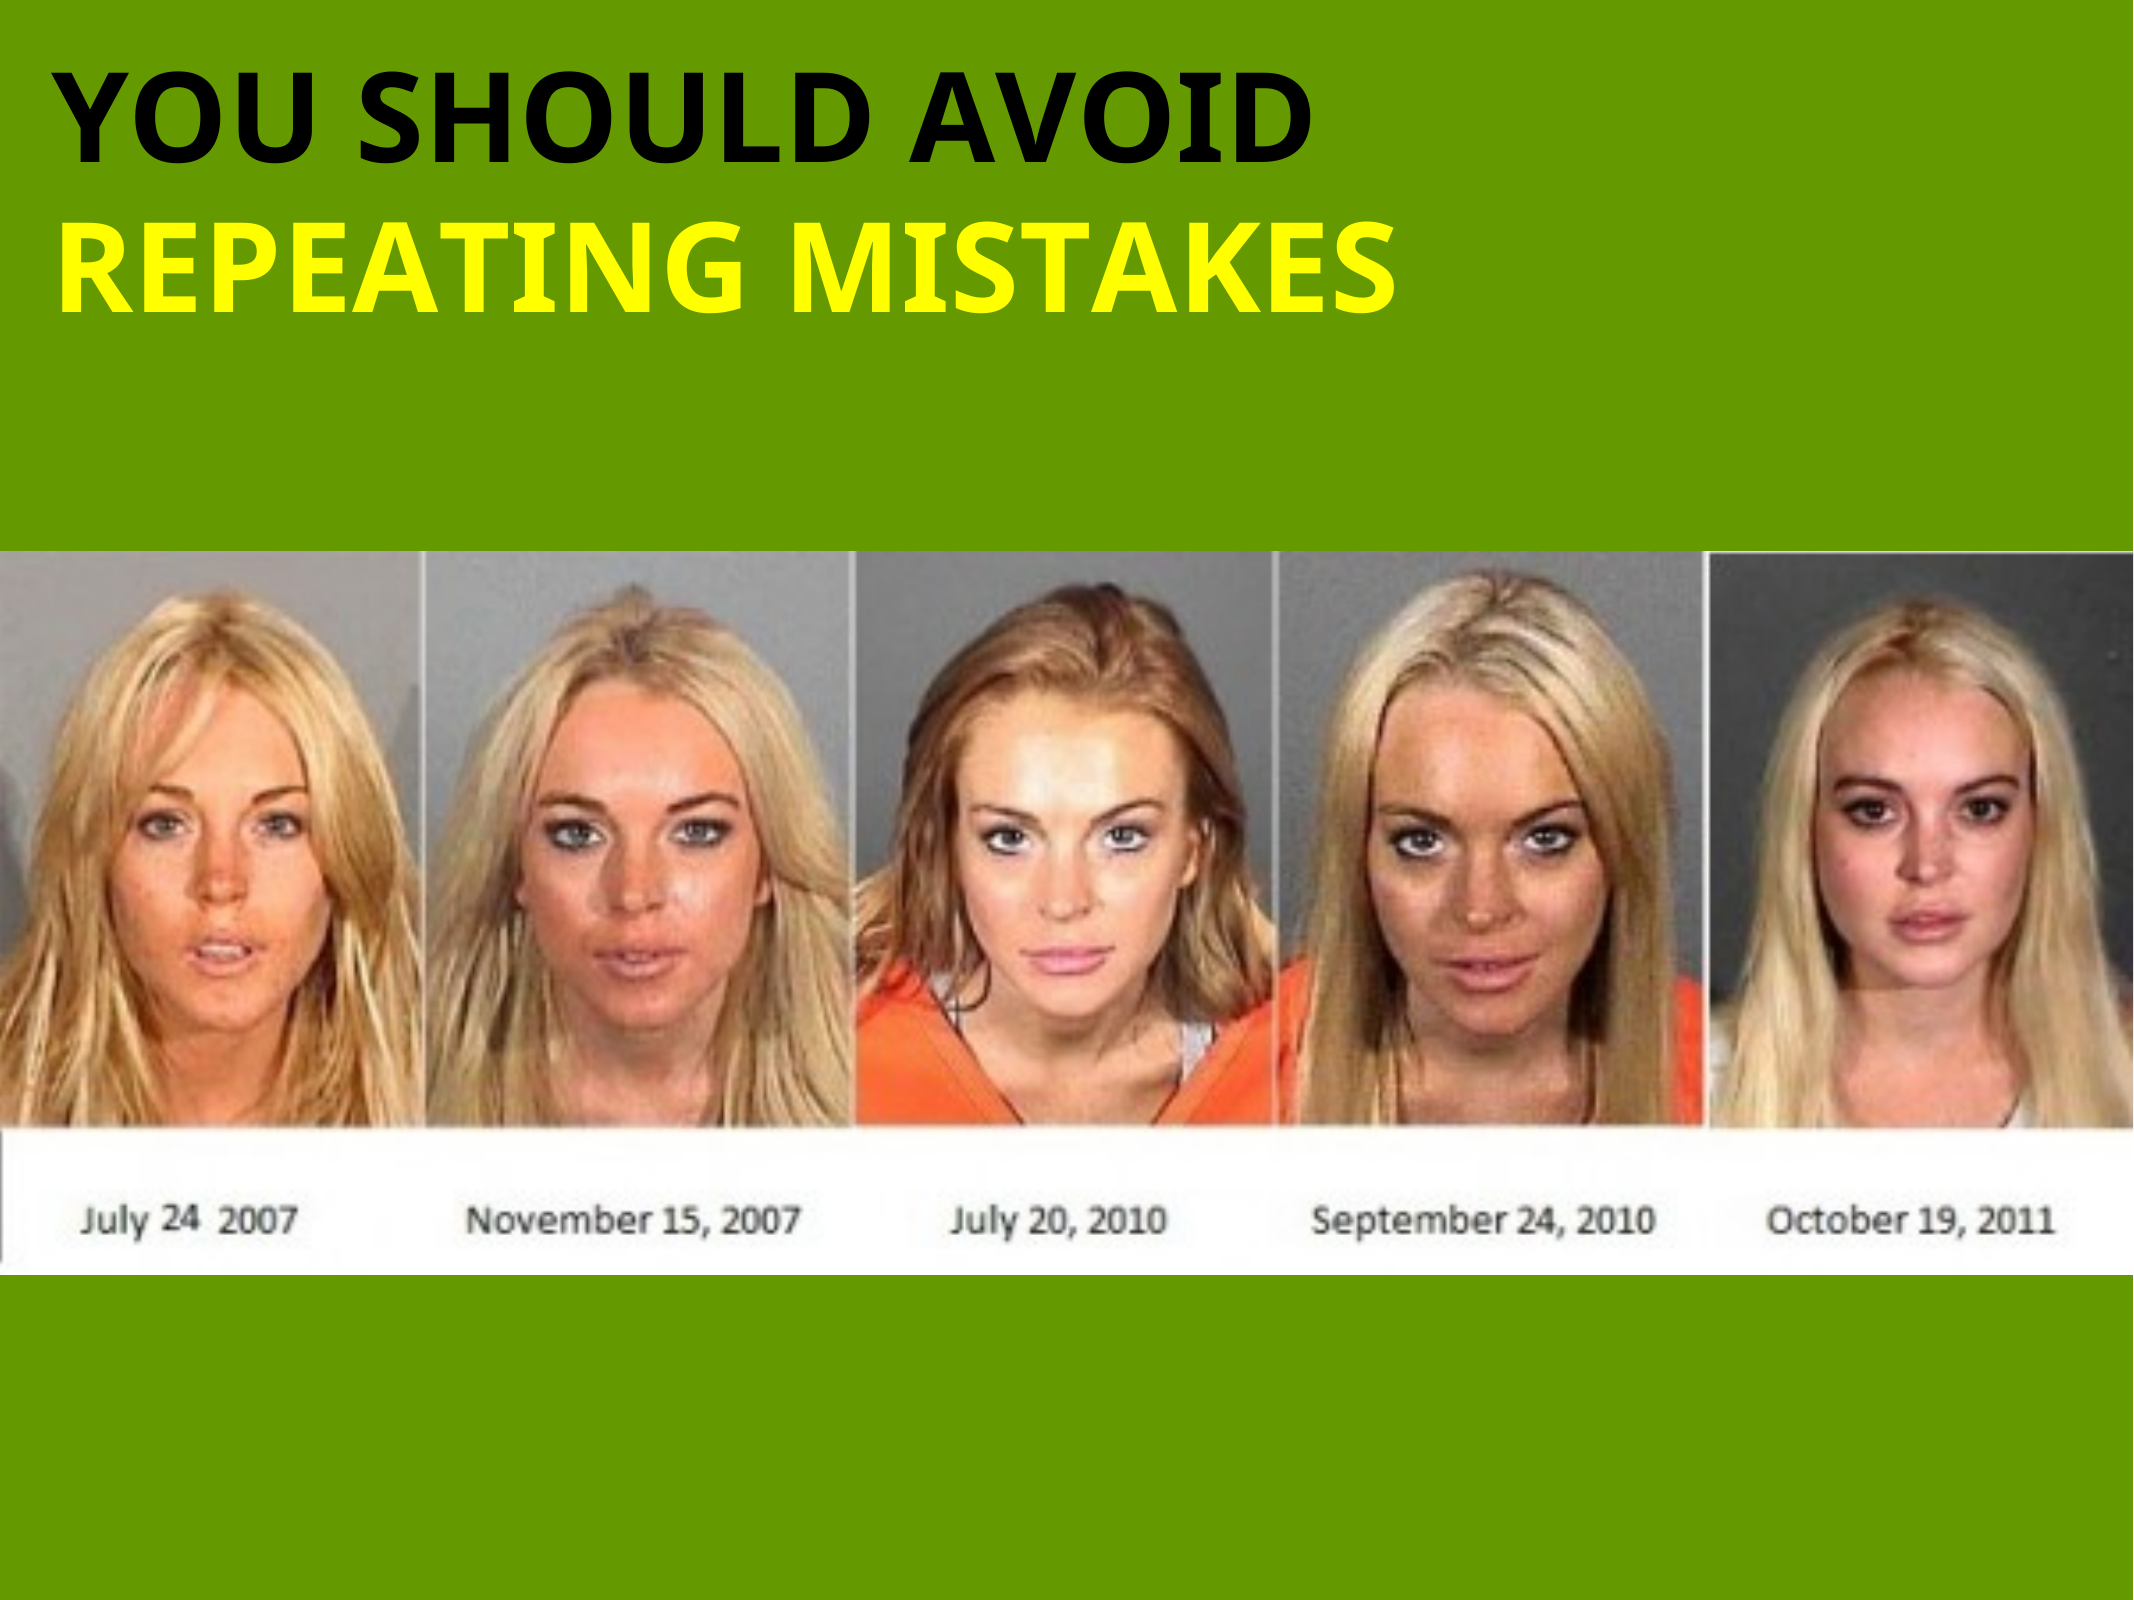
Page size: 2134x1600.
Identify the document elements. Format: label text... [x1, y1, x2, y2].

picture [0, 551, 2134, 1276]
text_box YOU SHOULD AVOID REPEATING MISTAKES [41, 37, 2063, 413]
